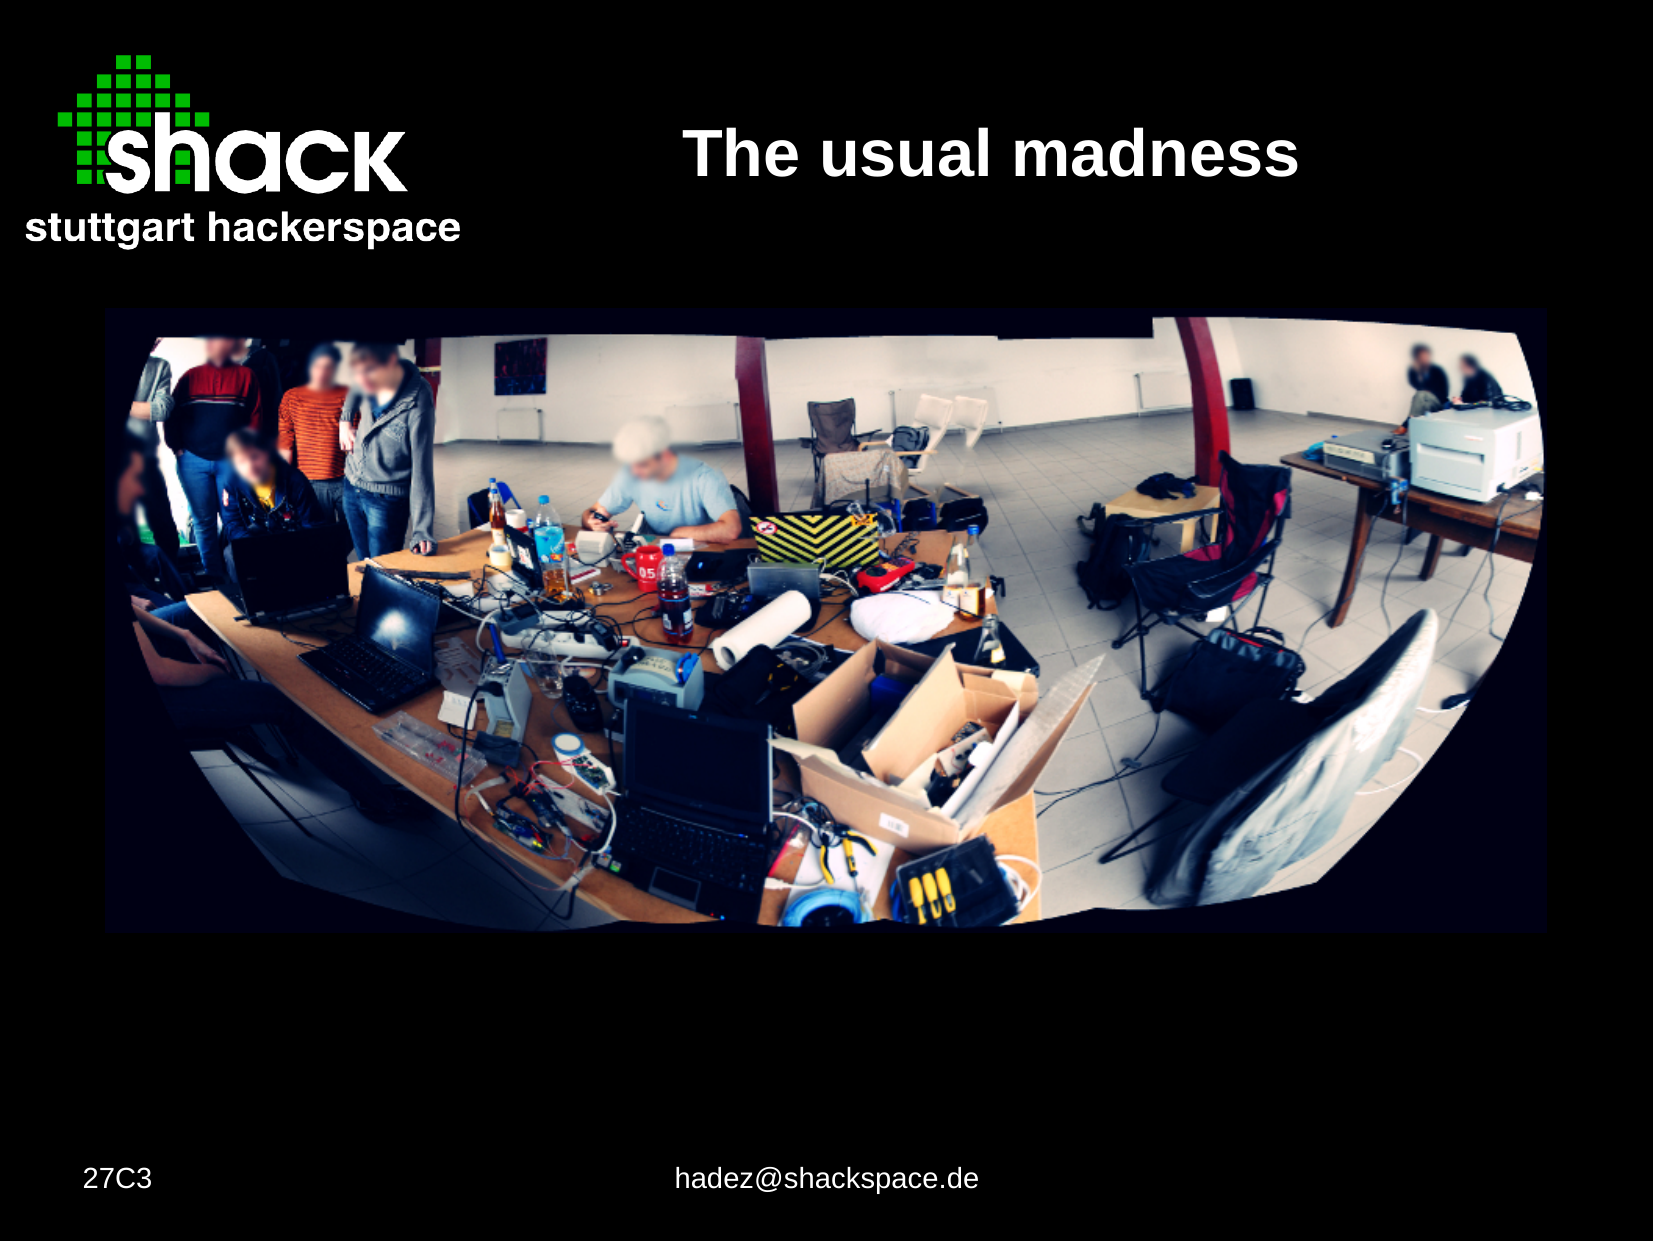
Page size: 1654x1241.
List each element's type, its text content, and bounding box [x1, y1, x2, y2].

picture [8, 47, 477, 257]
picture [105, 308, 1547, 934]
title The usual madness [412, 49, 1571, 257]
